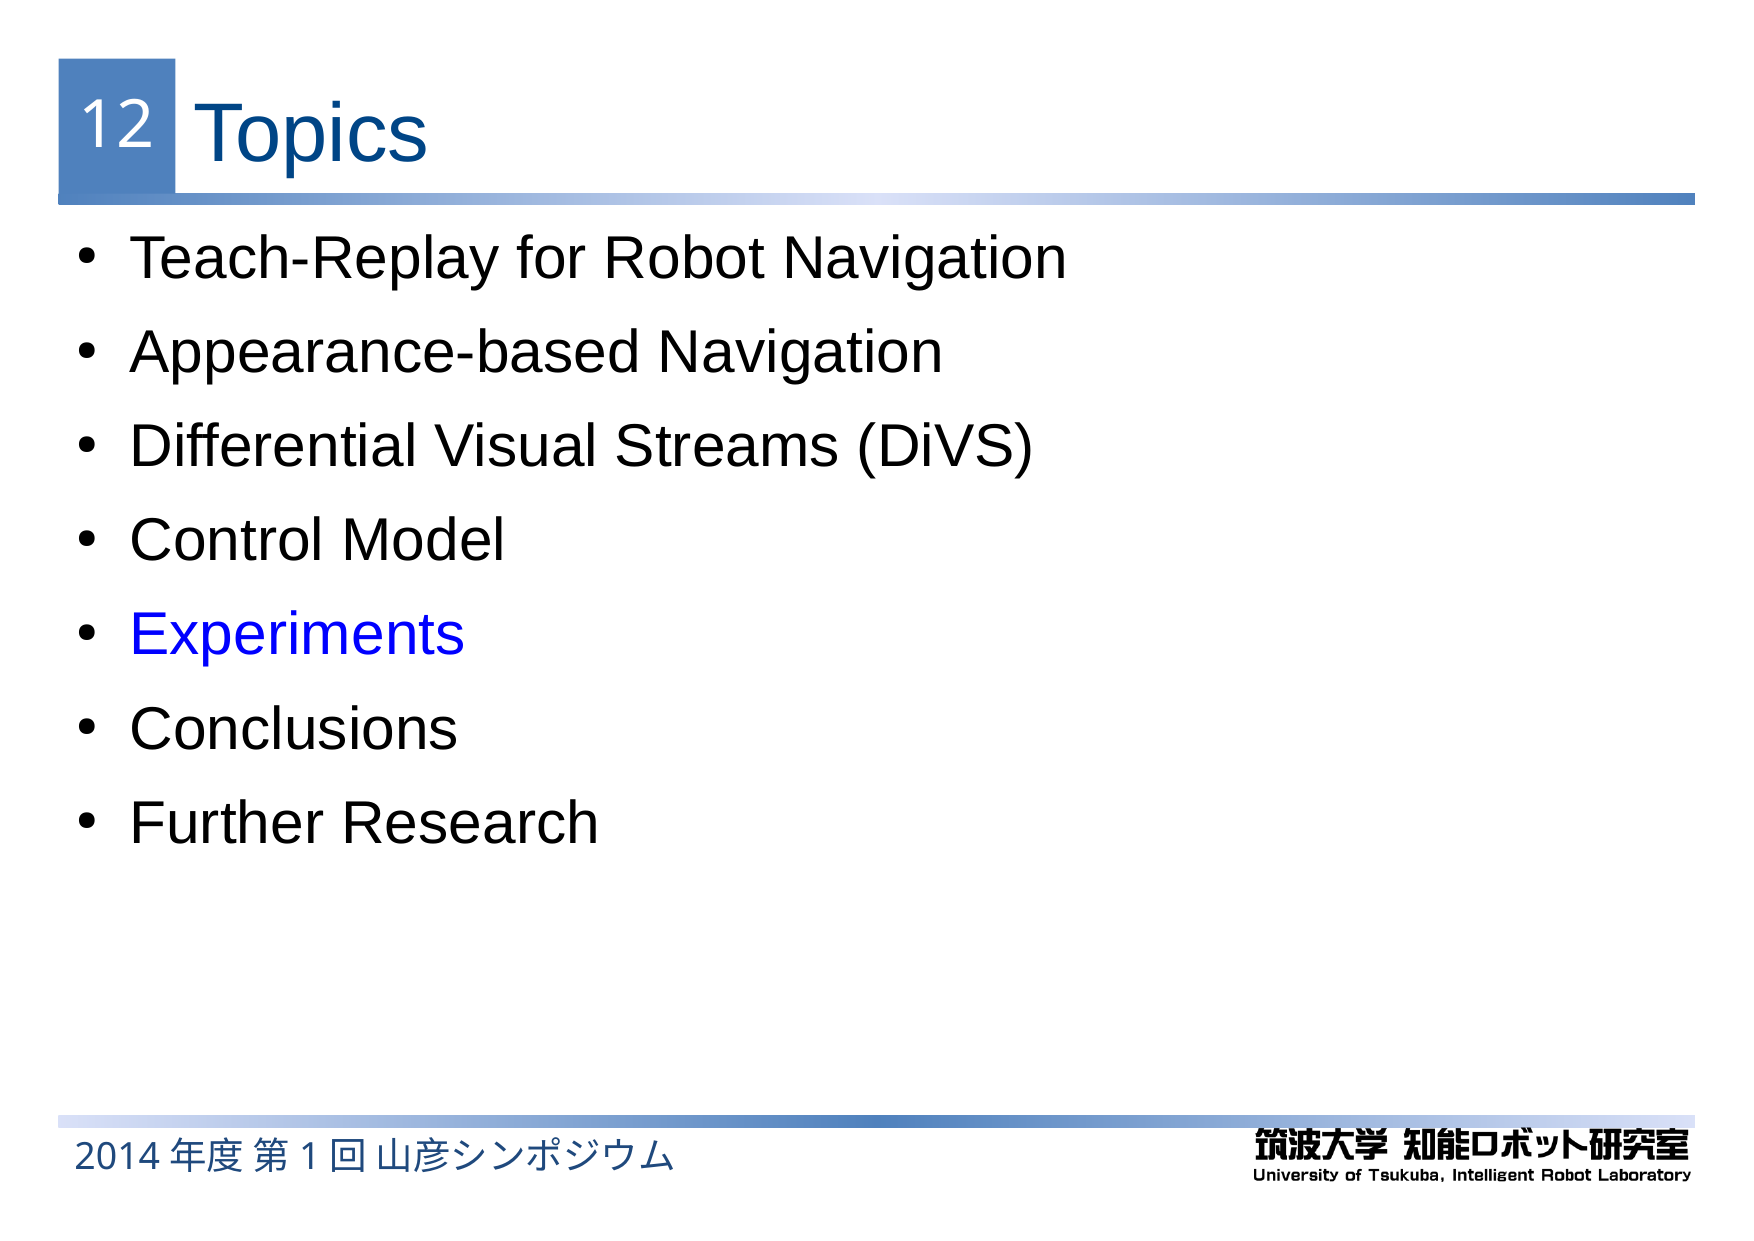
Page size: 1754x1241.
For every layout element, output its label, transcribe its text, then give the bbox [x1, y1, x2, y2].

picture [1252, 1127, 1691, 1182]
list Teach-Replay for Robot Navigation Appearance-based Navigation Differential Visual Streams (DiVS) Control Model Experiments Conclusions Further Research [58, 223, 1696, 1116]
title Topics [193, 61, 1651, 205]
